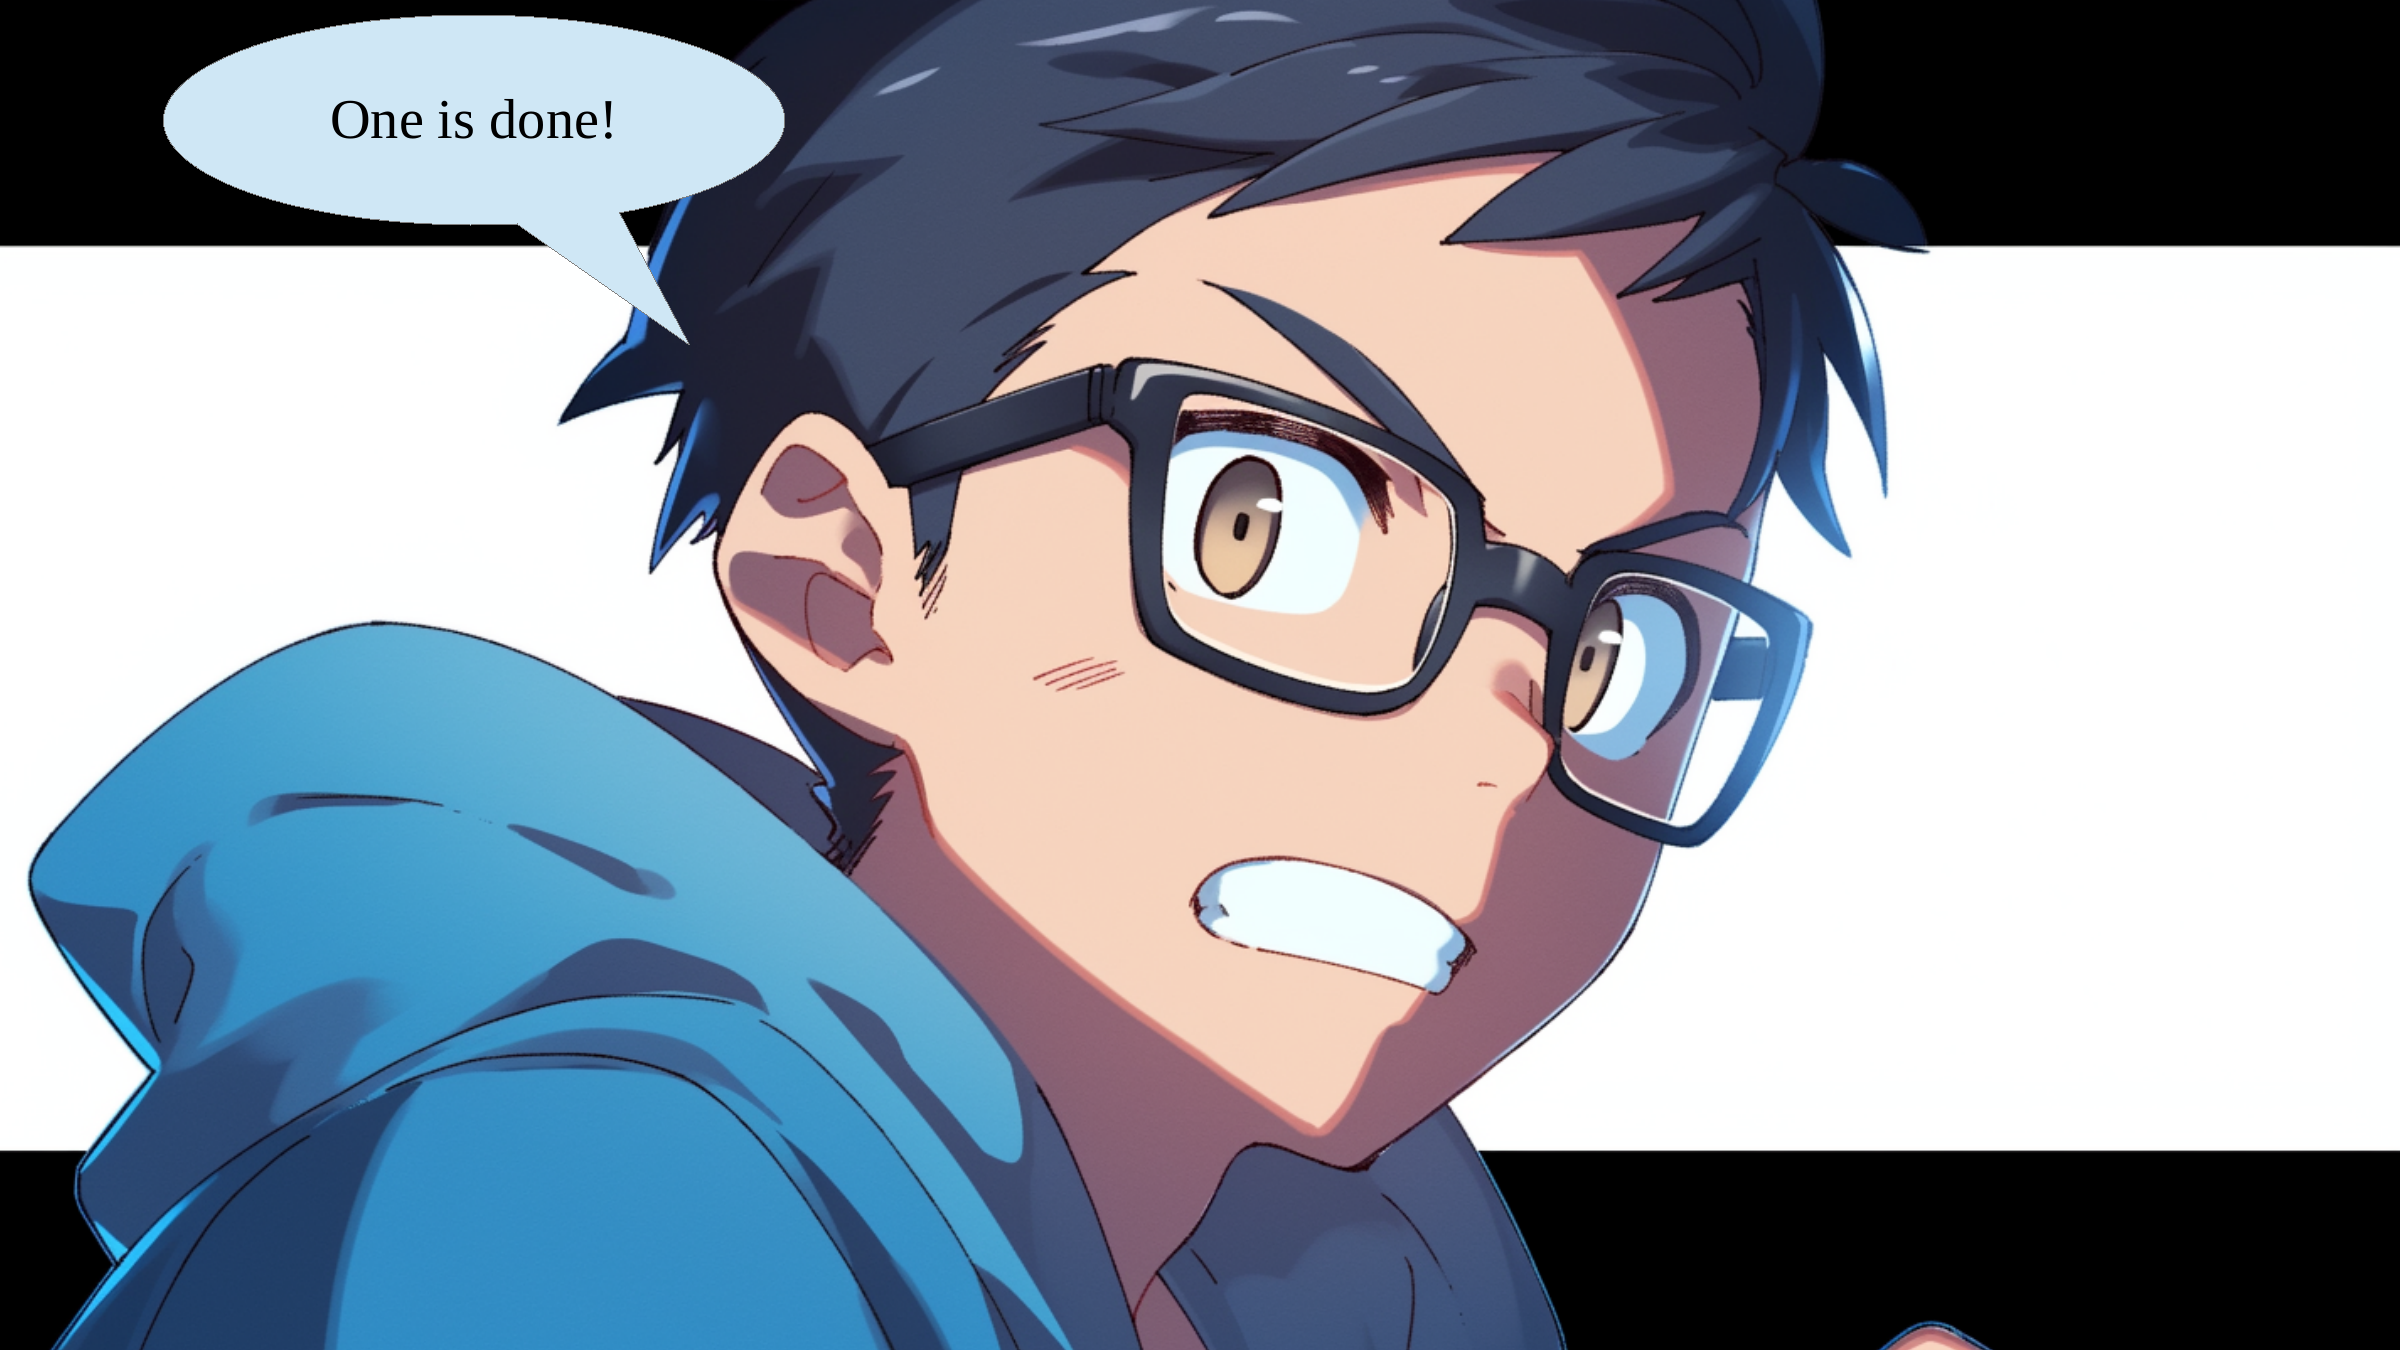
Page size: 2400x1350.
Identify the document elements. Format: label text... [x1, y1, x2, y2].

text_box One is done! [163, 15, 785, 345]
picture [0, 0, 2400, 1350]
